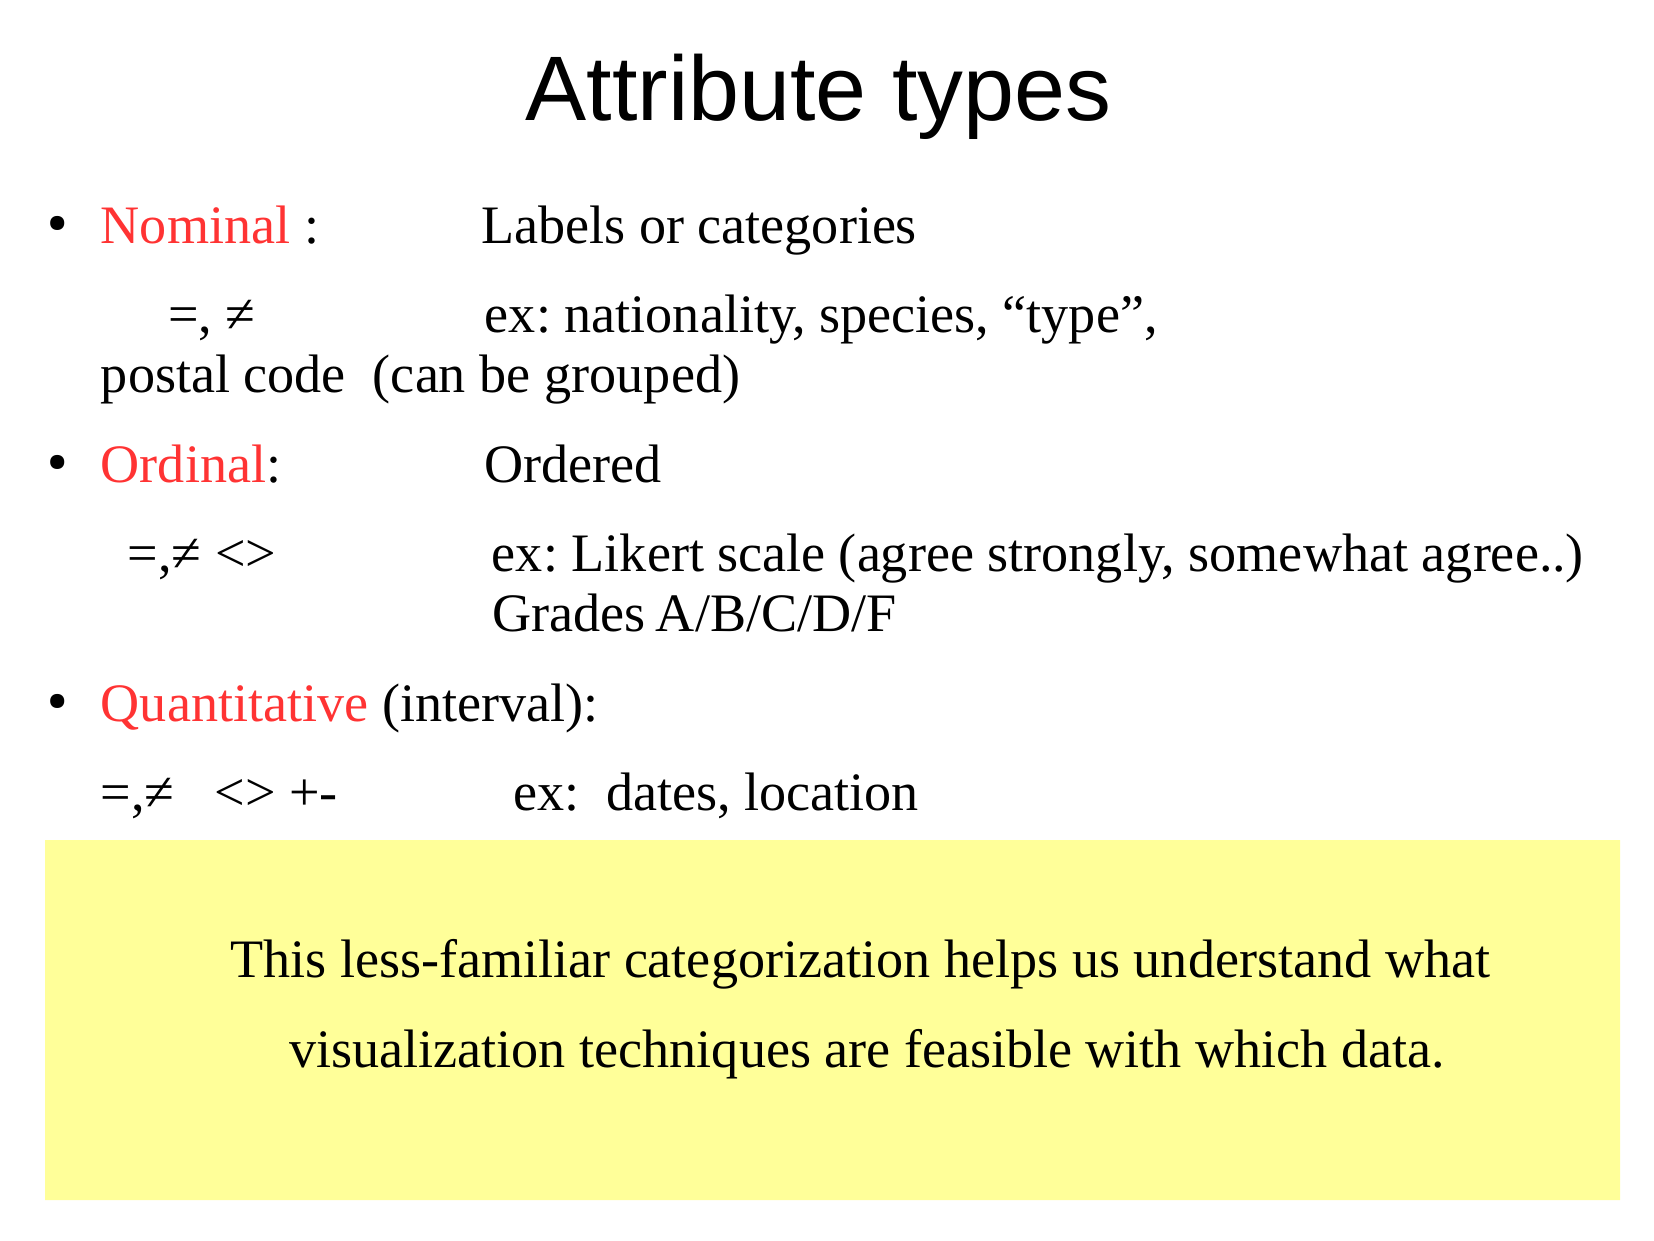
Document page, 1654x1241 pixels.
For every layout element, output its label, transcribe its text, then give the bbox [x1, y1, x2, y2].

list Nominal : Labels or categories =, ≠ ex: nationality, species, “type”, postal code (can be grouped) Ordinal: Ordered =,≠ <> ex: Likert scale (agree strongly, somewhat agree..) Grades A/B/C/D/F Quantitative (interval): =,≠ <> +- ex: dates, location (ratios meaningless, differences meaningful) Quantitative (ratio): physical measurement w/ meaningful zero =,≠ <> + * / ex: mass, length, counts [30, 195, 1606, 1195]
list This less-familiar categorization helps us understand what visualization techniques are feasible with which data. [45, 840, 1621, 1201]
title Attribute types [75, 0, 1564, 193]
